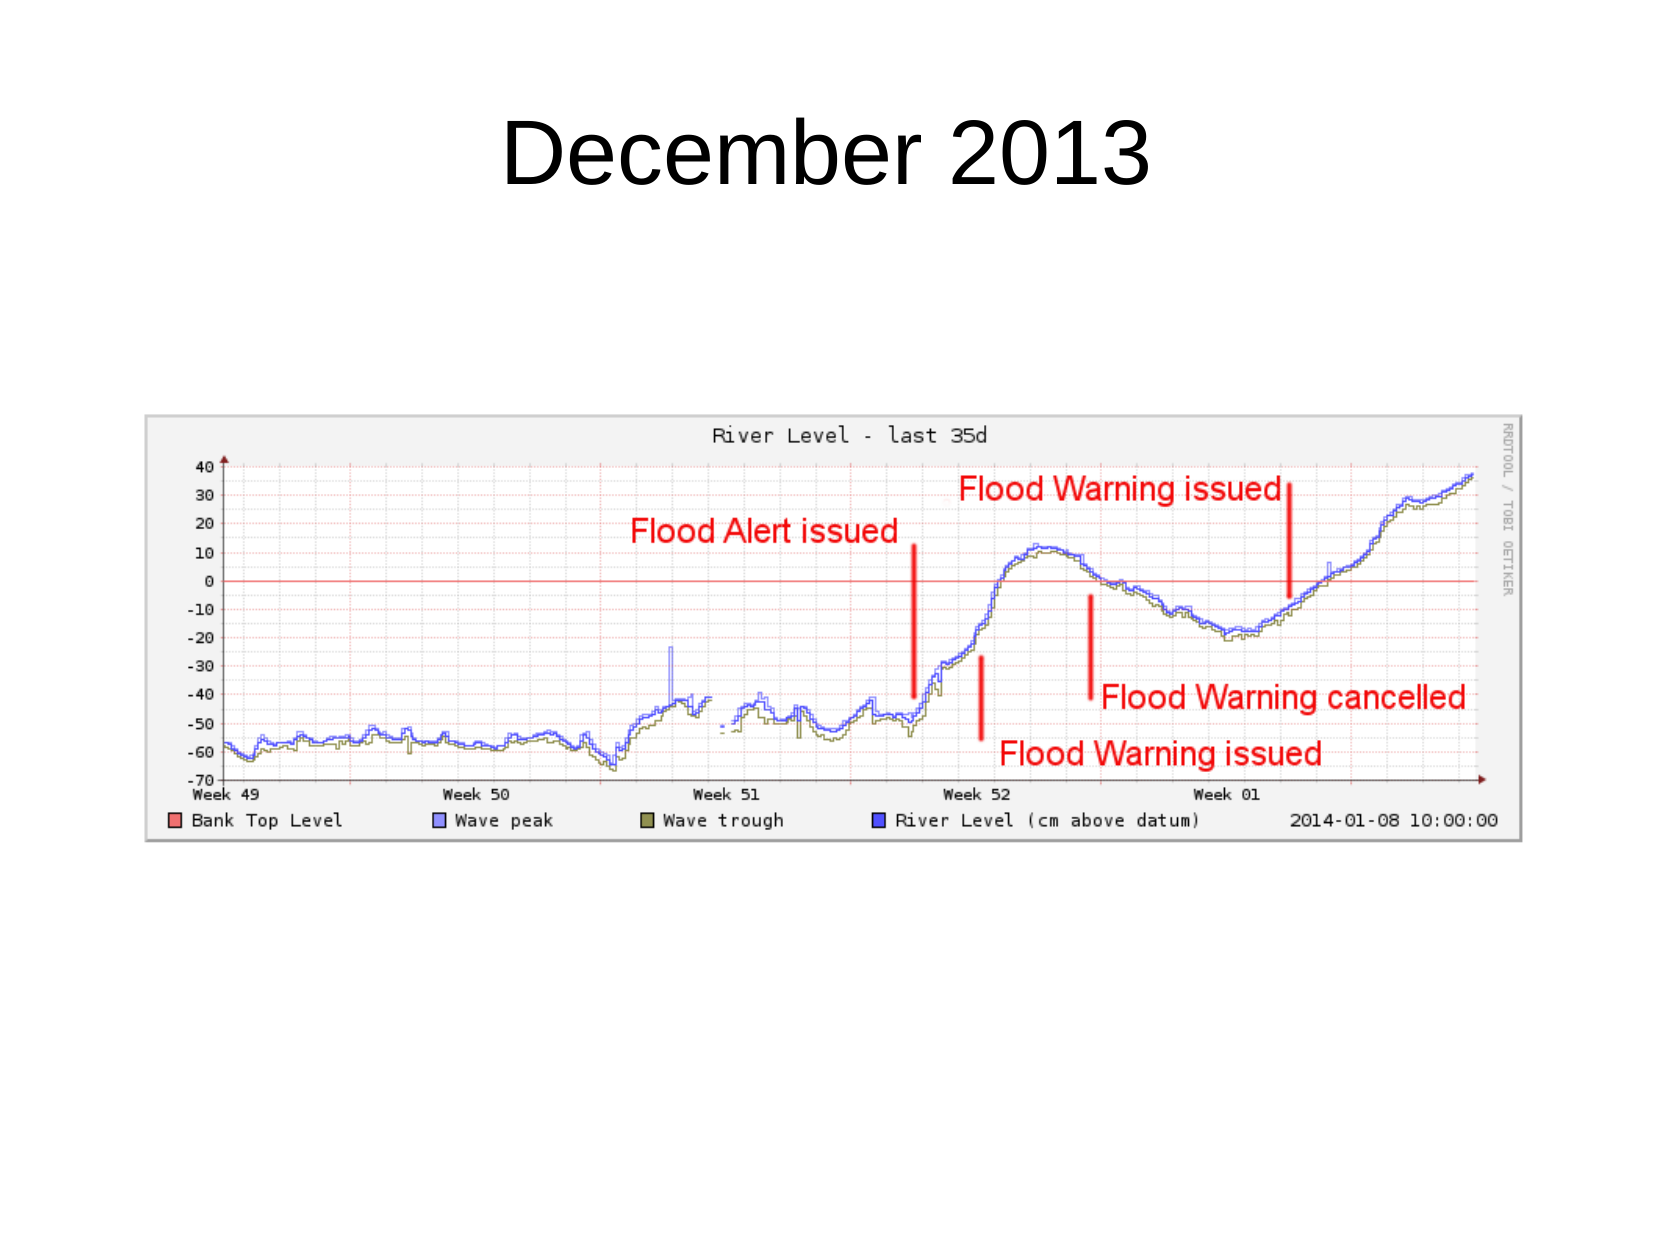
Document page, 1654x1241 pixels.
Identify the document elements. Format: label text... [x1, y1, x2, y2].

picture [126, 399, 1543, 855]
title December 2013 [82, 49, 1571, 257]
